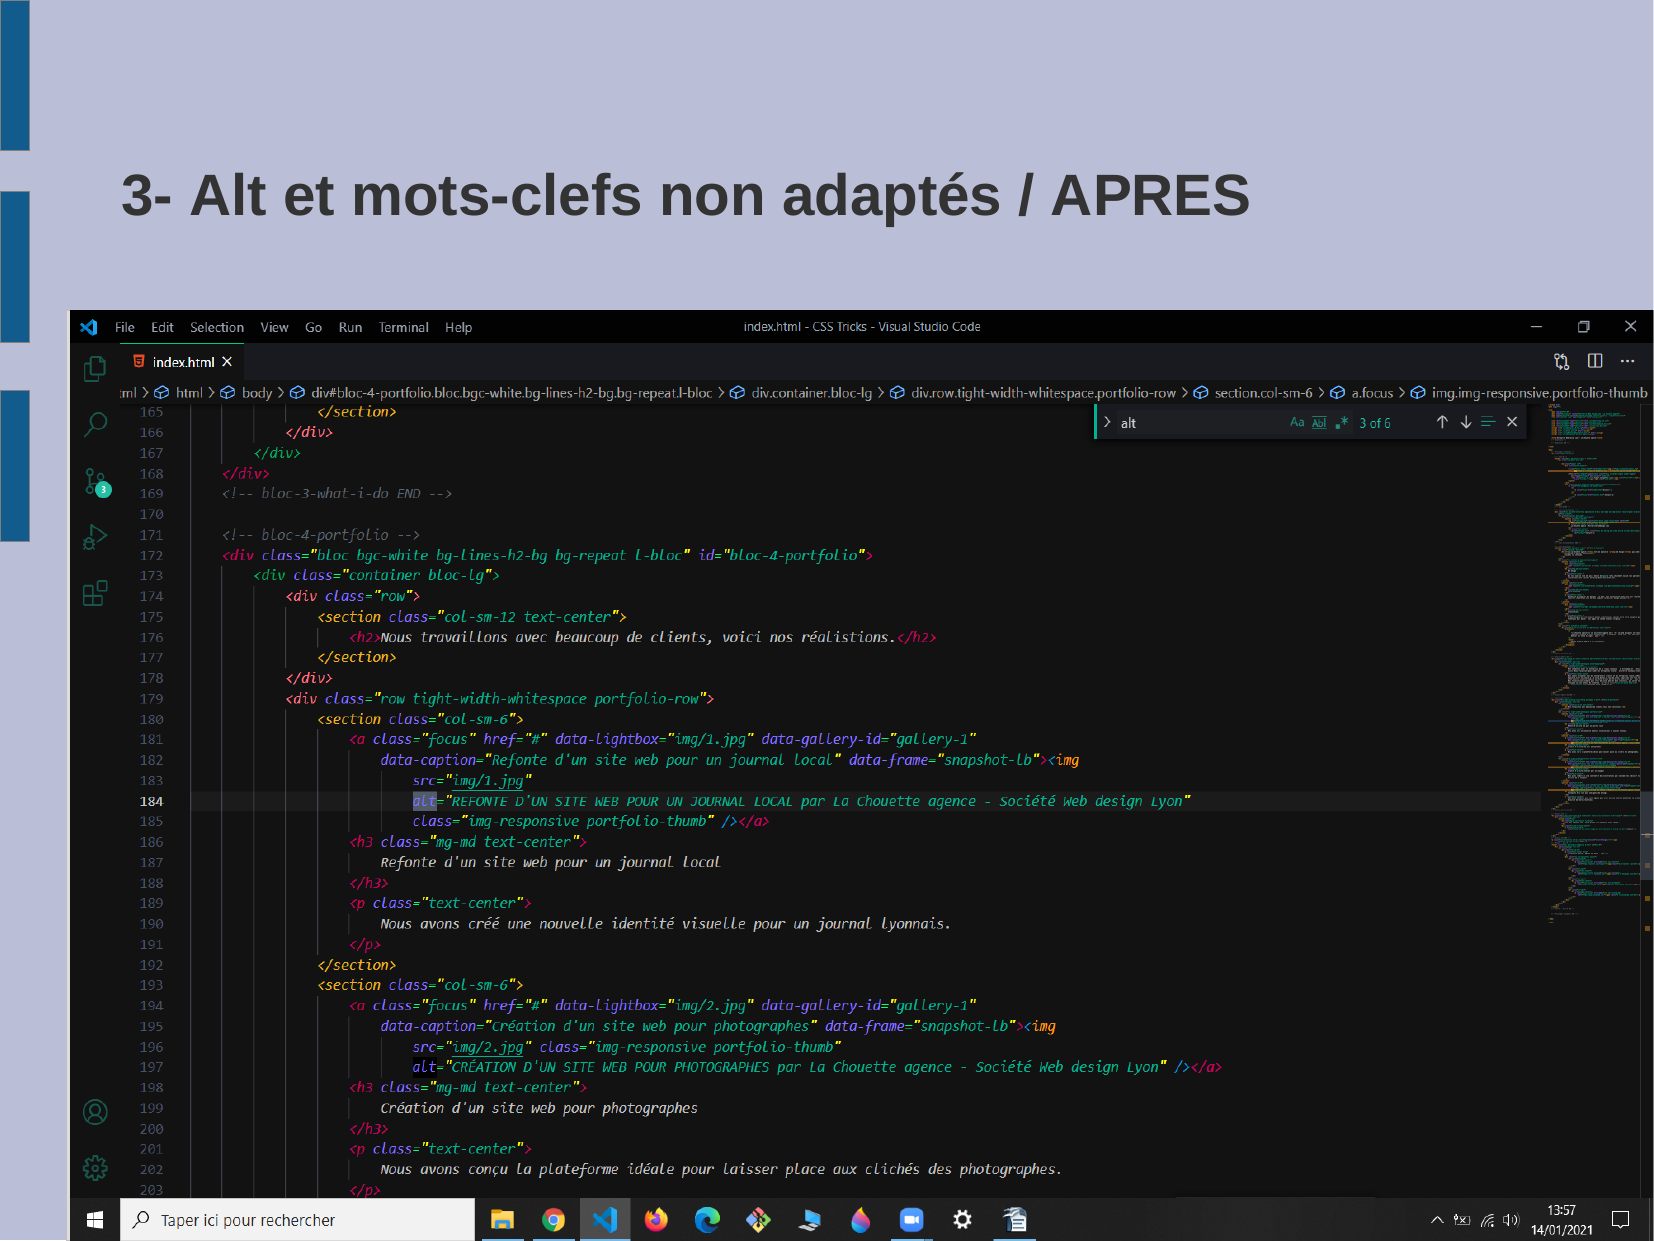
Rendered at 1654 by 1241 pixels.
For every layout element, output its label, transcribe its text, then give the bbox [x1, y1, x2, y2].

picture [70, 310, 1654, 1241]
title 3- Alt et mots-clefs non adaptés / APRES [121, 91, 1534, 299]
